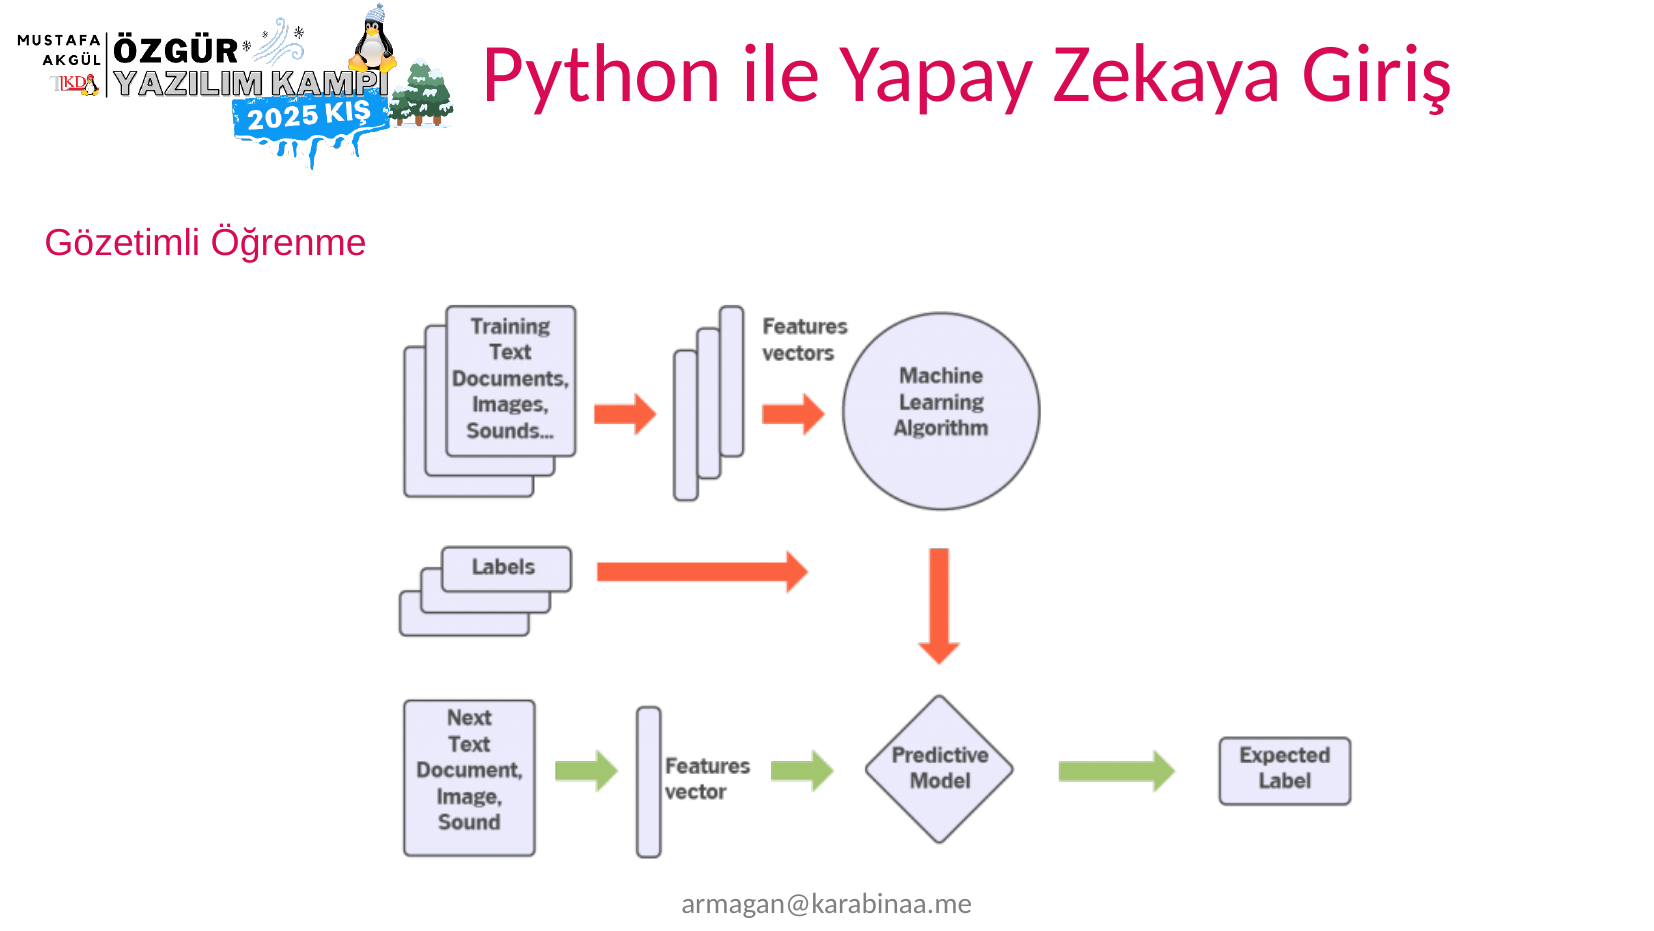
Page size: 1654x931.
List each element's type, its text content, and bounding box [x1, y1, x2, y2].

text_box armagan@karabinaa.me [0, 877, 1654, 928]
text_box Python ile Yapay Zekaya Giriş [467, 10, 1654, 126]
picture [236, 270, 1418, 891]
text_box Gözetimli Öğrenme [29, 213, 854, 271]
picture [0, 0, 463, 177]
